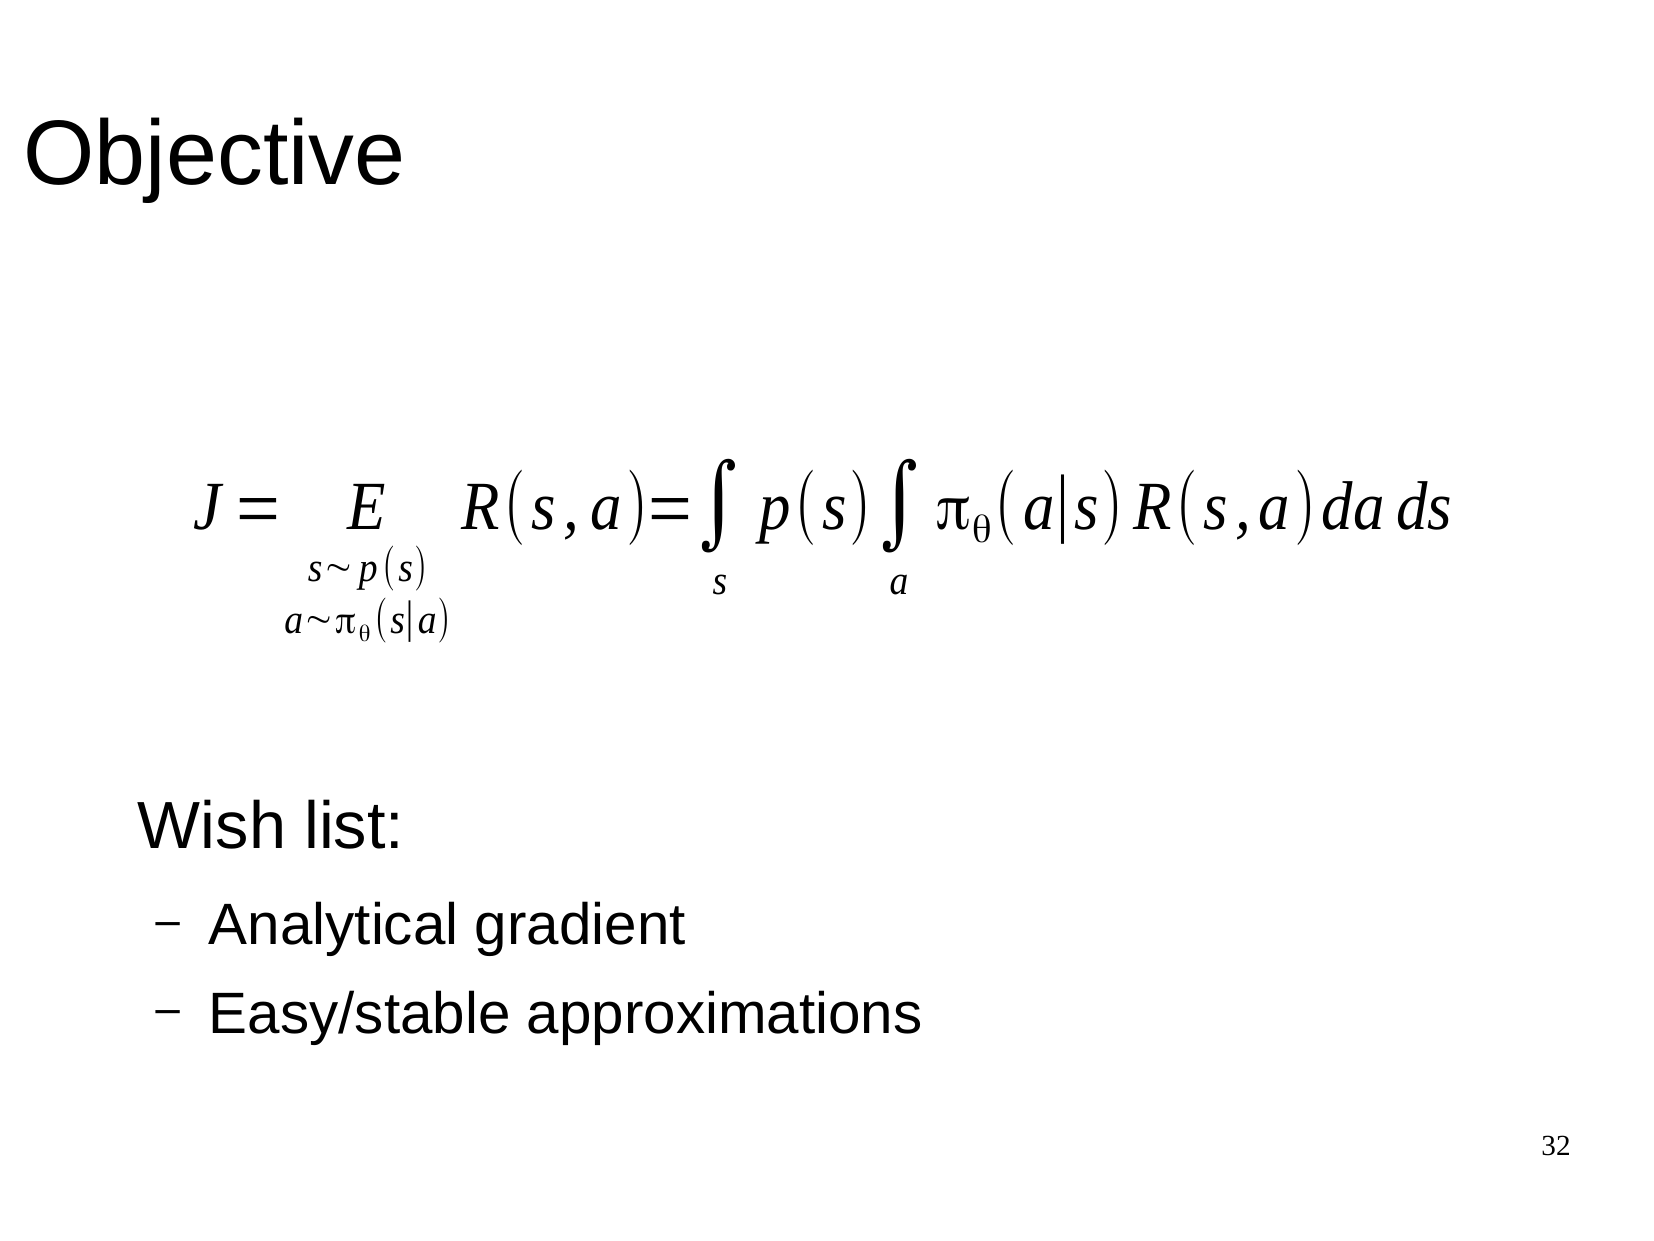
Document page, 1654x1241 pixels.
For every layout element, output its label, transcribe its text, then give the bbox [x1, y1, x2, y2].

list Wish list: Analytical gradient Easy/stable approximations [67, 787, 1165, 1224]
title Objective [23, 49, 1512, 257]
chart [178, 452, 1467, 645]
